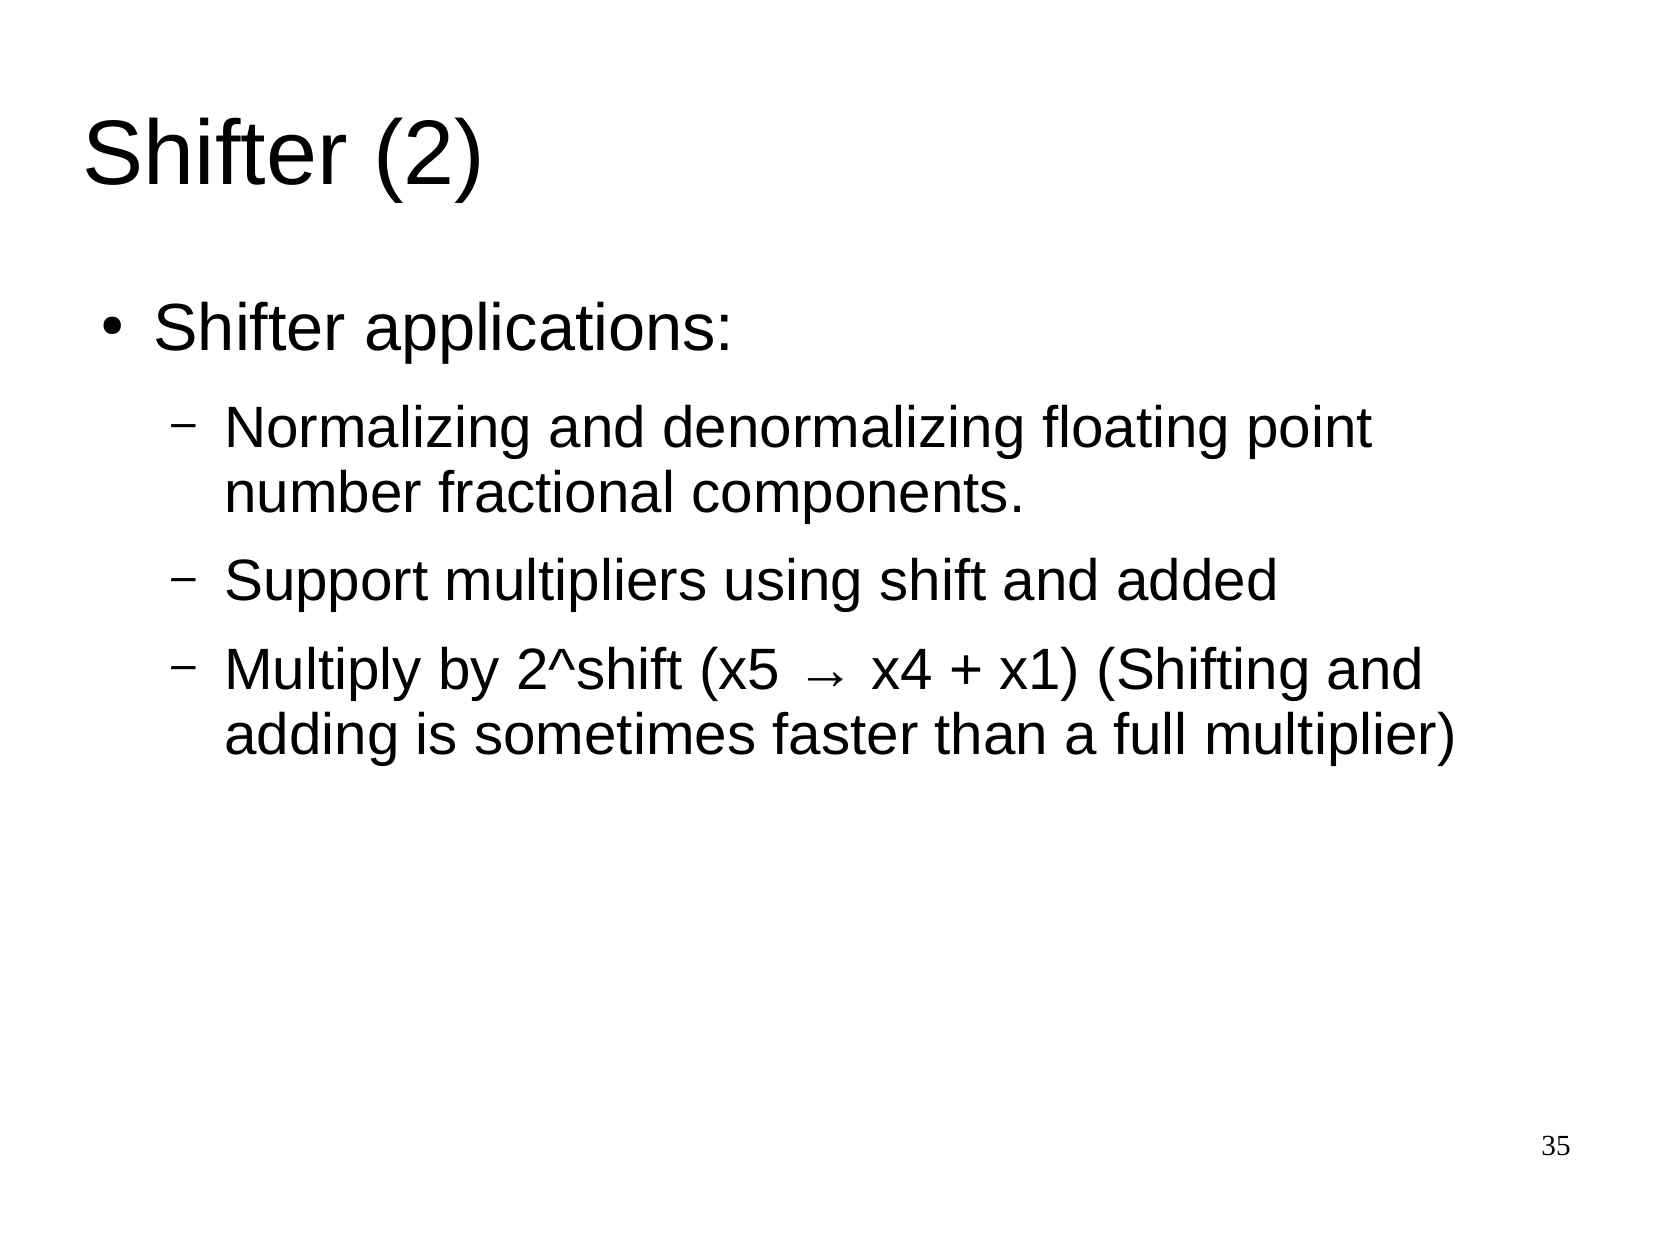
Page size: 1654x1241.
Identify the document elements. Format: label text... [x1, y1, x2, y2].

list Shifter applications: Normalizing and denormalizing floating point number fractional components. Support multipliers using shift and added Multiply by 2^shift (x5 → x4 + x1) (Shifting and adding is sometimes faster than a full multiplier) [82, 290, 1538, 1010]
title Shifter (2) [82, 49, 616, 257]
